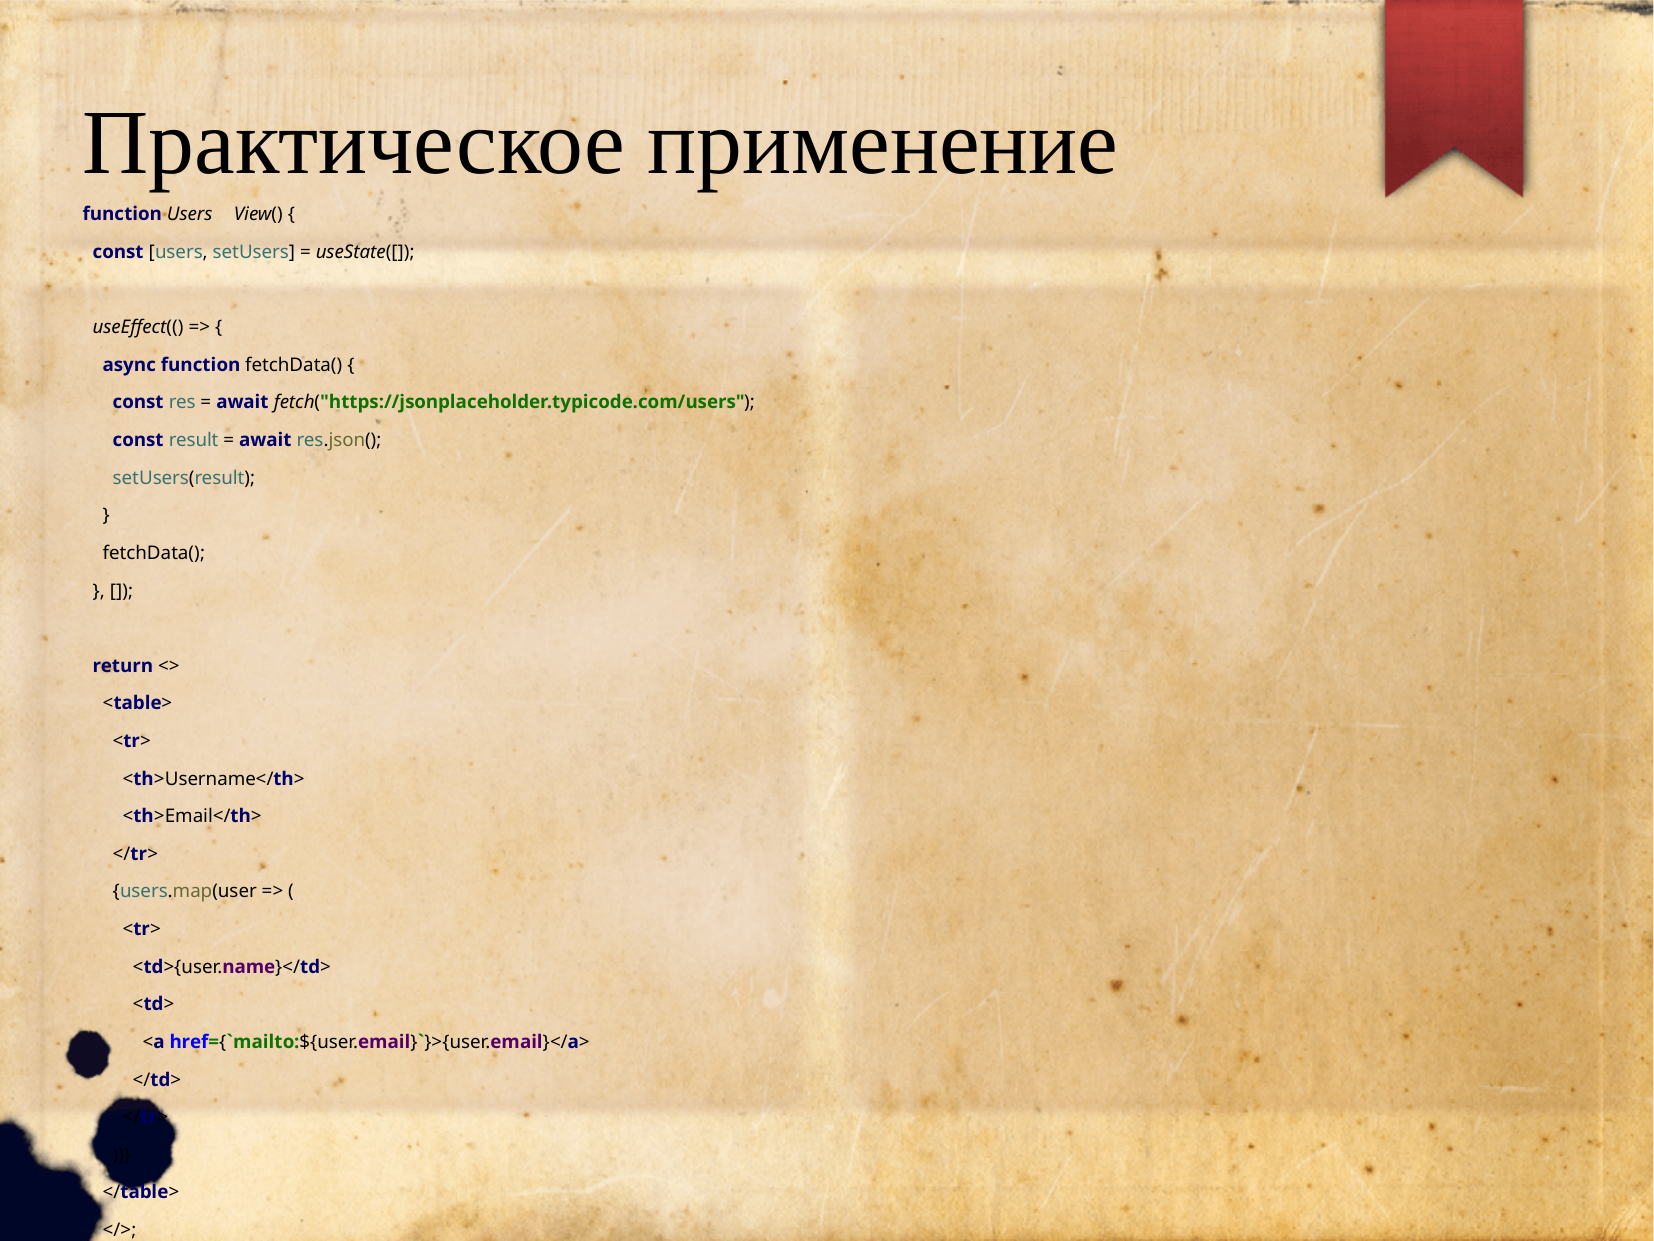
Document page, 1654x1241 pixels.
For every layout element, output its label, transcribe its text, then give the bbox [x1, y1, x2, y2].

picture [0, 0, 1654, 1241]
title Практическое применение [82, 49, 1347, 200]
list function Users View() { const [users, setUsers] = useState([]); useEffect(() => { async function fetchData() { const res = await fetch("https://jsonplaceholder.typicode.com/users"); const result = await res.json(); setUsers(result); } fetchData(); }, []); return <> <table> <tr> <th>Username</th> <th>Email</th> </tr> {users.map(user => ( <tr> <td>{user.name}</td> <td> <a href={`mailto:${user.email}`}>{user.email}</a> </td> </tr> ))} </table> </>; } [82, 200, 1538, 1241]
